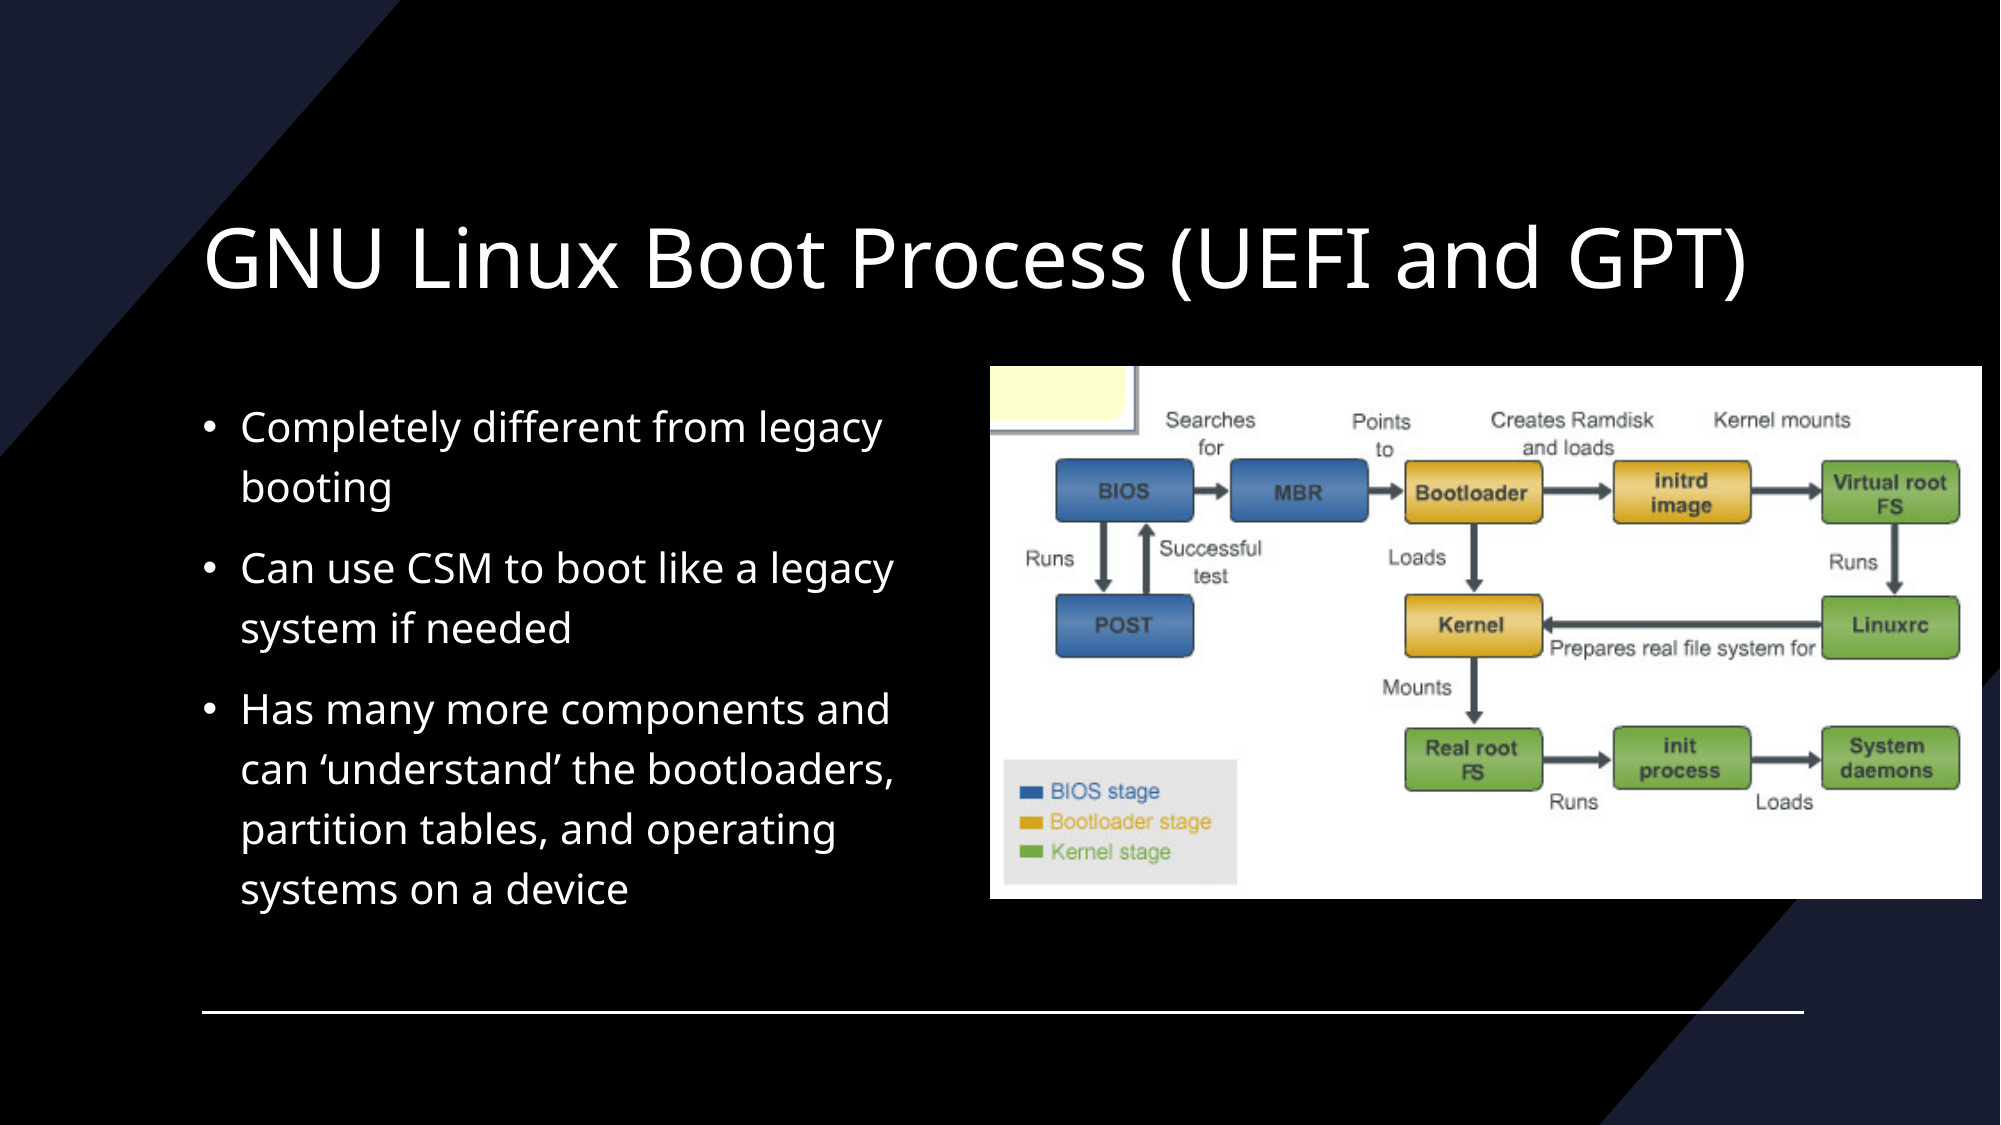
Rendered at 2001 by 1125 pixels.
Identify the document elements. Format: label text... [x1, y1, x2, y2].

list Completely different from legacy booting Can use CSM to boot like a legacy system if needed Has many more components and can ‘understand’ the bootloaders, partition tables, and operating systems on a device [187, 383, 975, 967]
picture [990, 366, 1982, 899]
title GNU Linux Boot Process (UEFI and GPT) [187, 143, 1813, 367]
